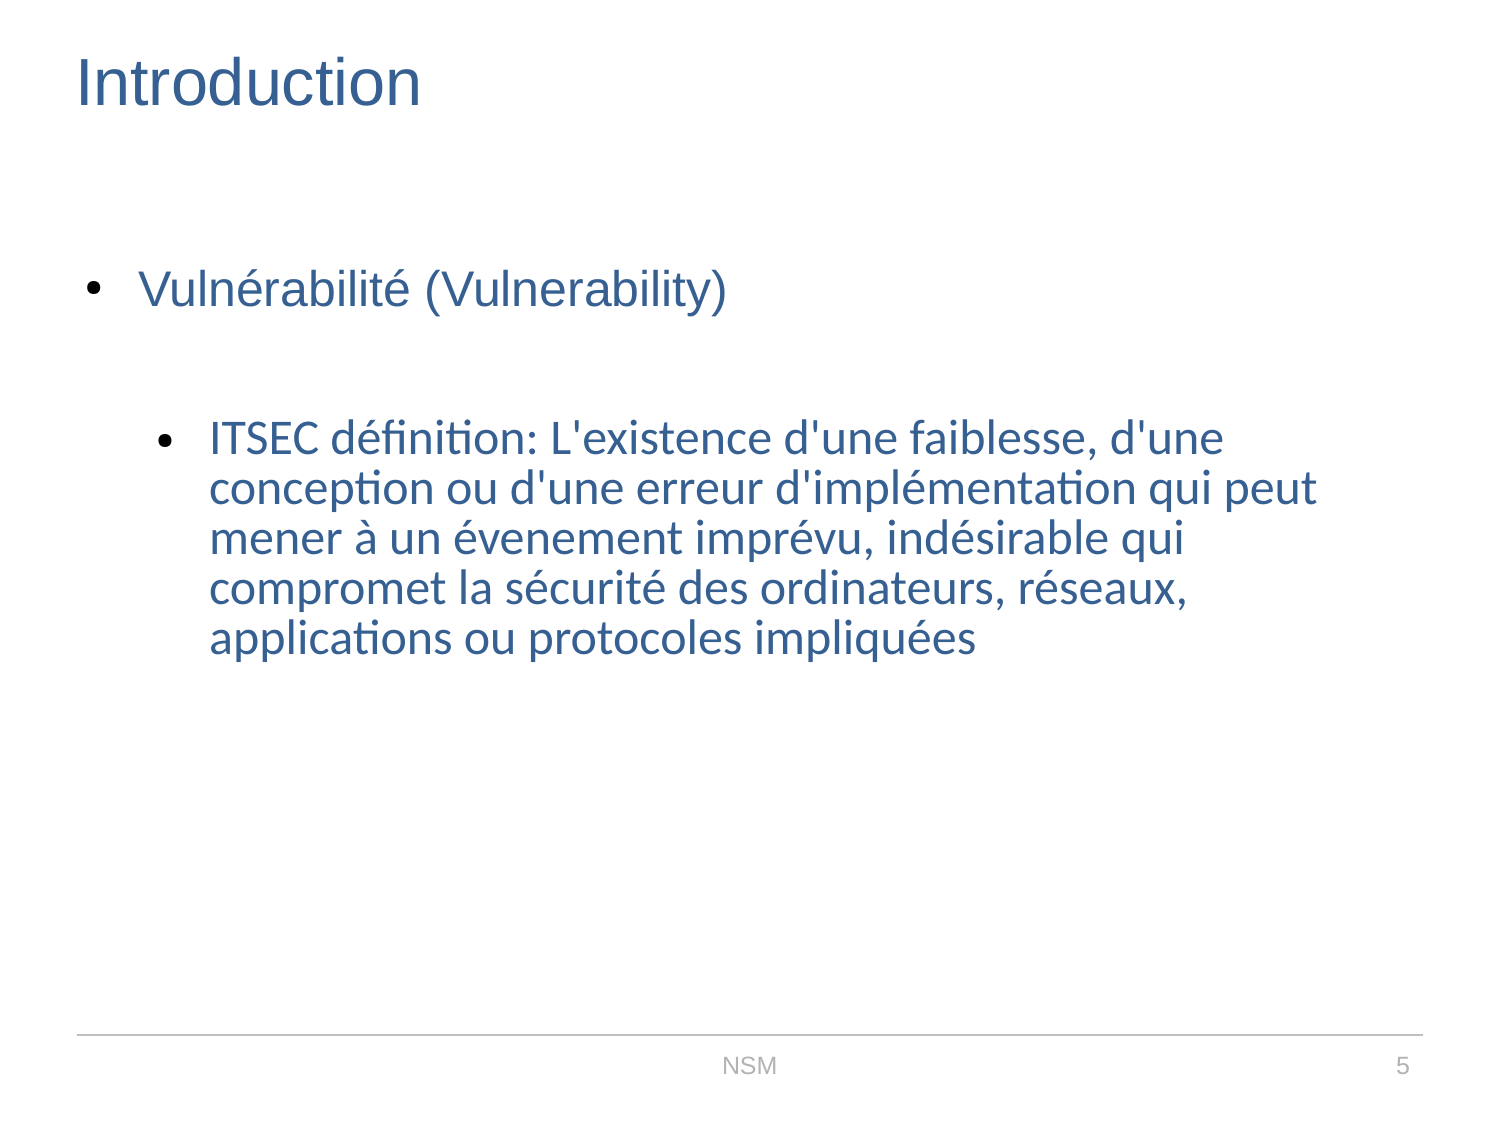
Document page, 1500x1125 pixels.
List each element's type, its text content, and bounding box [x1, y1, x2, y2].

title Introduction [75, 45, 1425, 233]
list Vulnérabilité (Vulnerability) ITSEC définition: L'existence d'une faiblesse, d'une conception ou d'une erreur d'implémentation qui peut mener à un évenement imprévu, indésirable qui compromet la sécurité des ordinateurs, réseaux, applications ou protocoles impliquées [67, 261, 1418, 1004]
